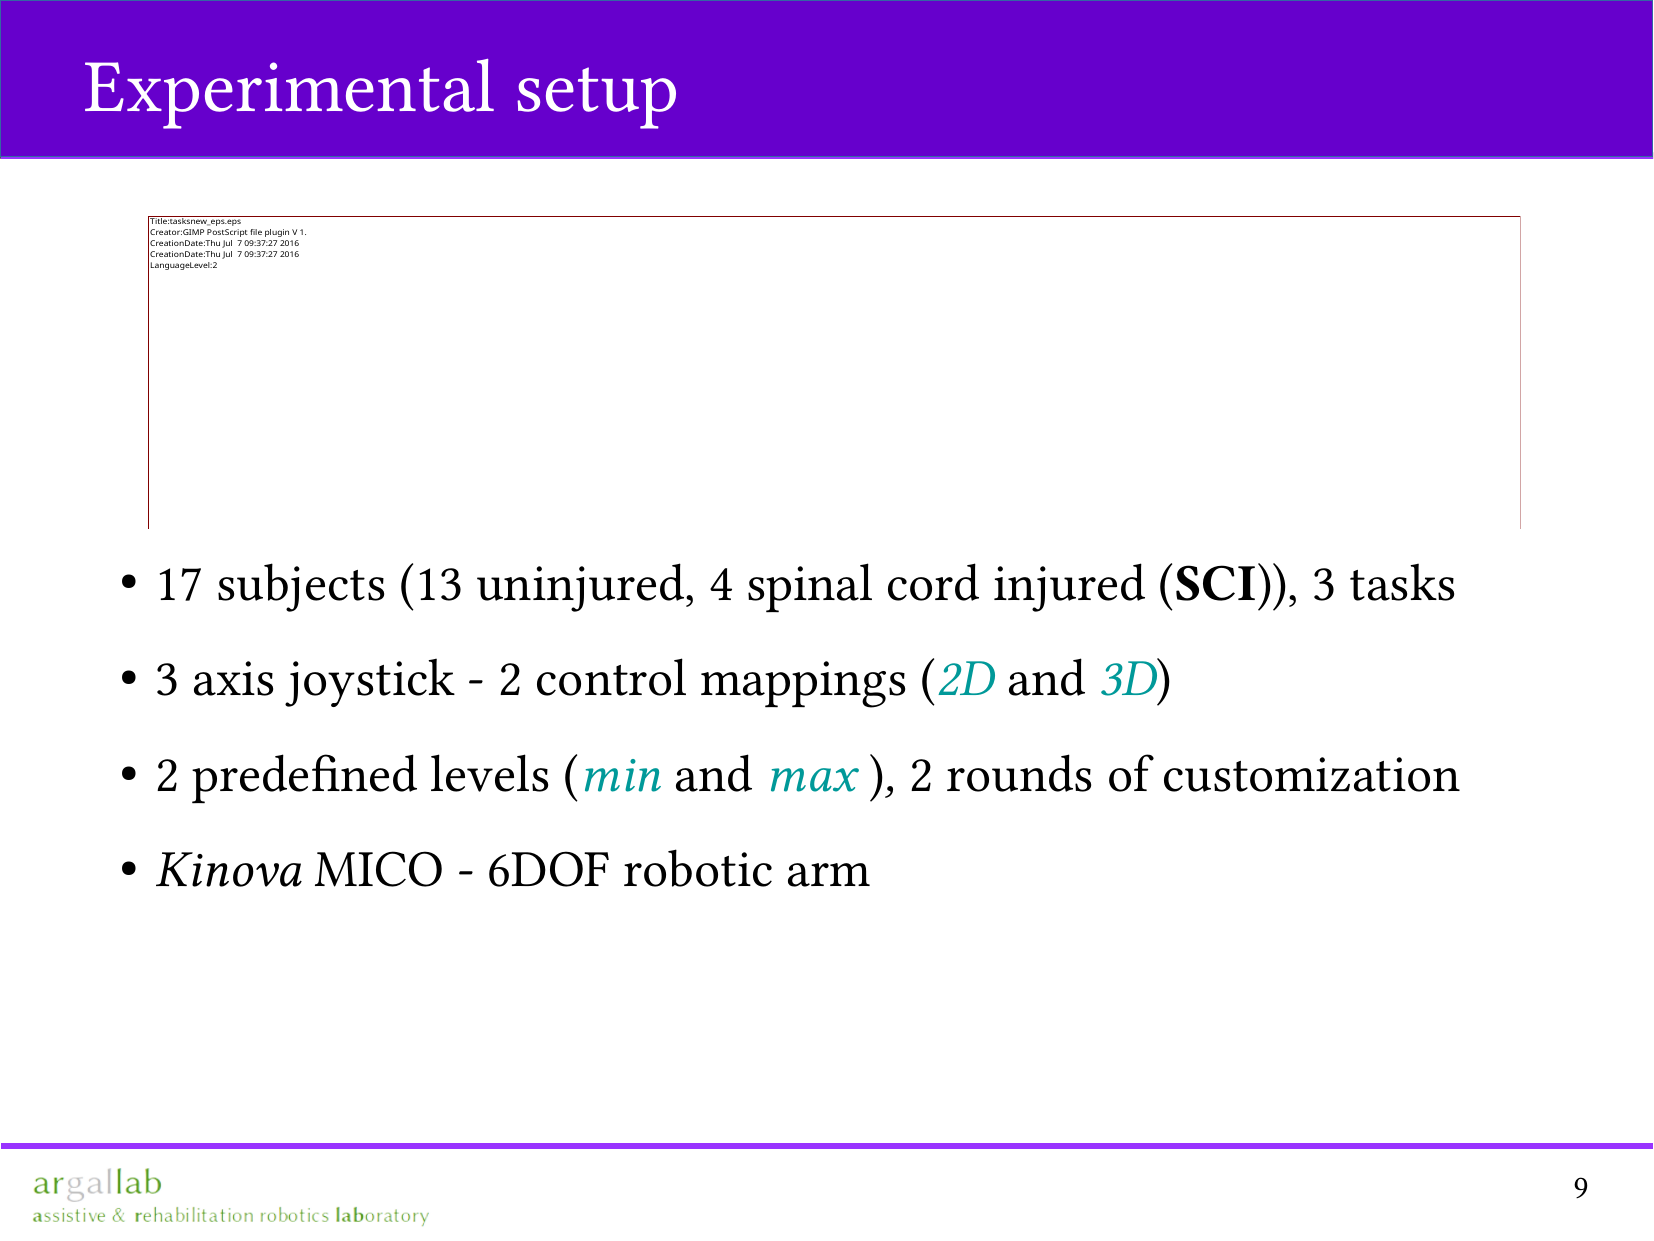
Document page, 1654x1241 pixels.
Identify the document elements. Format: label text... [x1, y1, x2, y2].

picture [147, 215, 1521, 529]
text_box Experimental setup [69, 36, 1621, 138]
text_box 17 subjects (13 uninjured, 4 spinal cord injured (SCI)), 3 tasks 3 axis joystick - 2 control mappings (2D and 3D) 2 predefined levels (min and max ), 2 rounds of customization Kinova MICO - 6DOF robotic arm [104, 546, 1635, 1005]
picture [21, 1140, 444, 1241]
